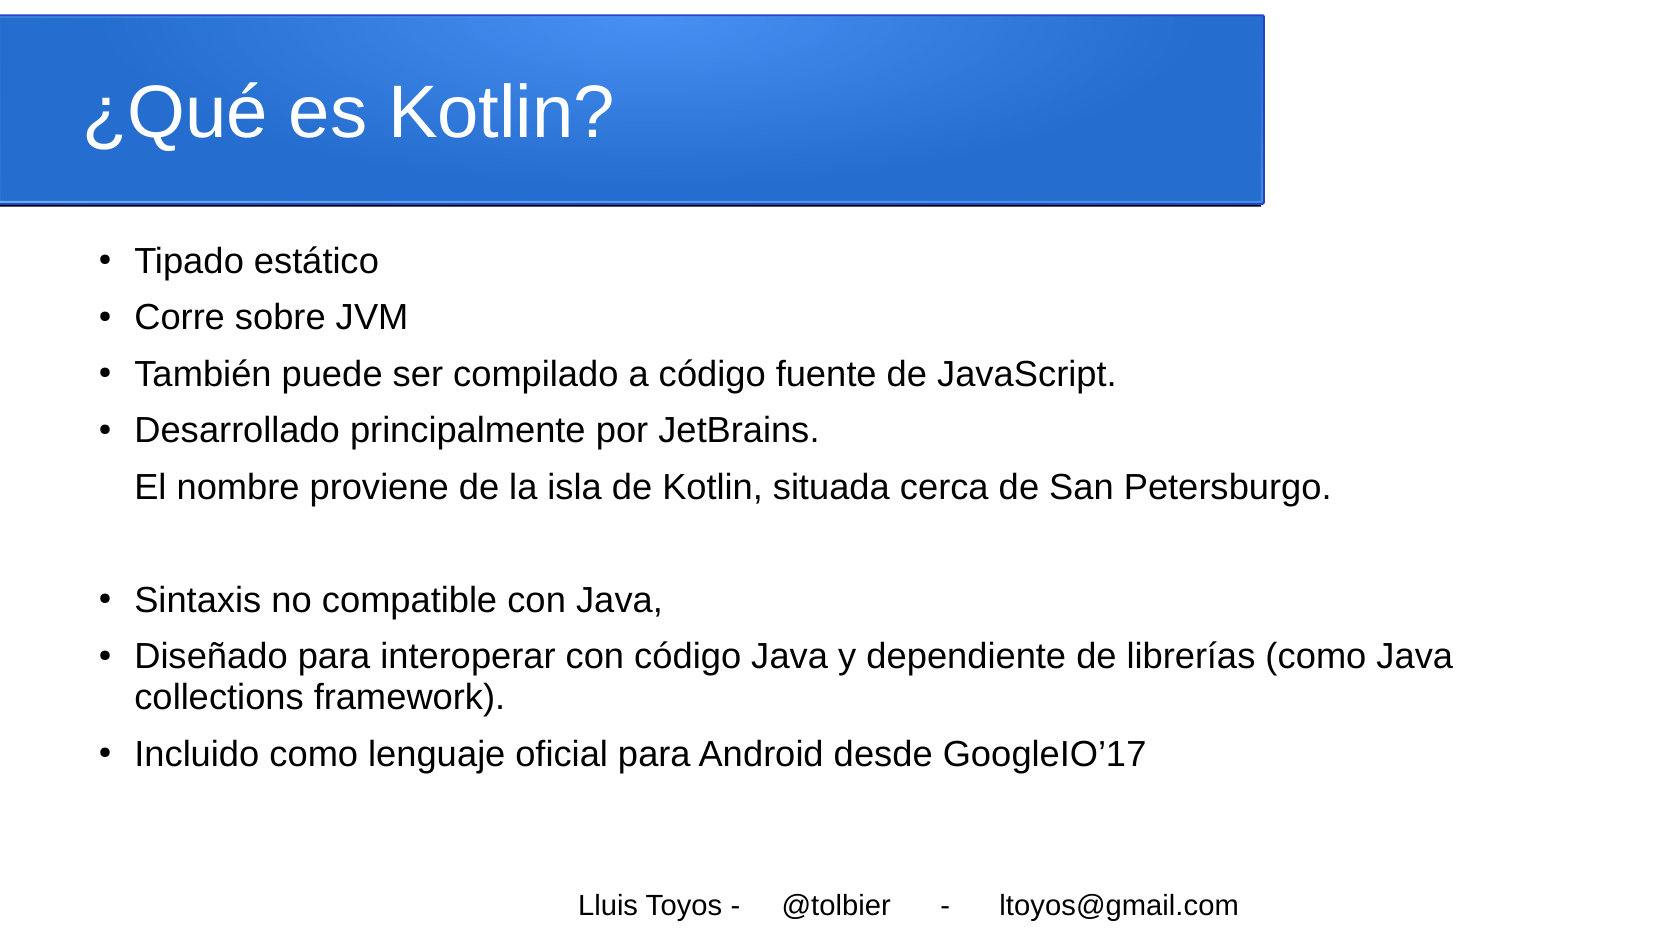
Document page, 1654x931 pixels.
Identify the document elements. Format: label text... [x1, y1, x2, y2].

title ¿Qué es Kotlin? [82, 35, 1235, 189]
list Tipado estático Corre sobre JVM También puede ser compilado a código fuente de JavaScript. Desarrollado principalmente por JetBrains. El nombre proviene de la isla de Kotlin, situada cerca de San Petersburgo. ​Sintaxis no compatible con Java, Diseñado para interoperar con código Java y dependiente de librerías (como Java collections framework). Incluido como lenguaje oficial para Android desde GoogleIO’17 [86, 240, 1576, 781]
